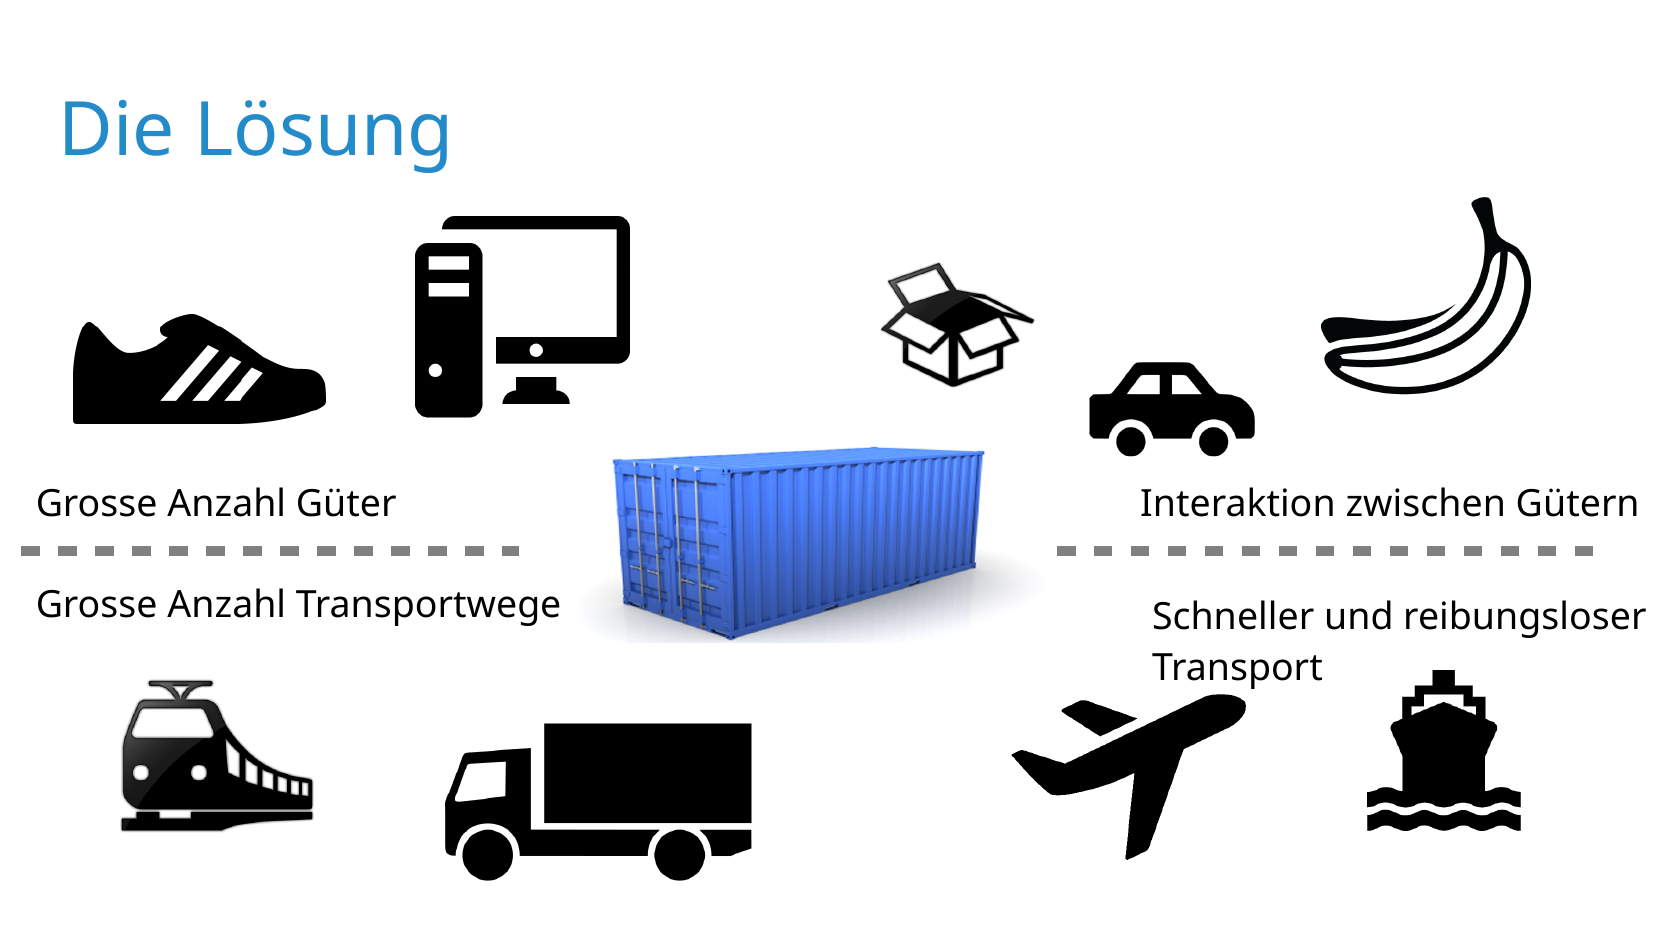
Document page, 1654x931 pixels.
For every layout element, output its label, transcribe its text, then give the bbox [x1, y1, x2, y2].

title Die Lösung [59, 59, 1595, 178]
text_box Interaktion zwischen Gütern [1134, 476, 1612, 527]
picture [1321, 191, 1531, 400]
text_box Grosse Anzahl Güter [29, 476, 384, 527]
picture [1011, 650, 1246, 885]
picture [73, 242, 326, 476]
picture [546, 599, 556, 605]
picture [415, 209, 630, 424]
picture [68, 627, 365, 904]
picture [1347, 689, 1540, 847]
text_box Grosse Anzahl Transportwege [29, 577, 545, 627]
picture [432, 702, 762, 894]
text_box Schneller und reibungsloser Transport [1146, 589, 1630, 689]
picture [519, 206, 1075, 643]
picture [1089, 326, 1255, 492]
